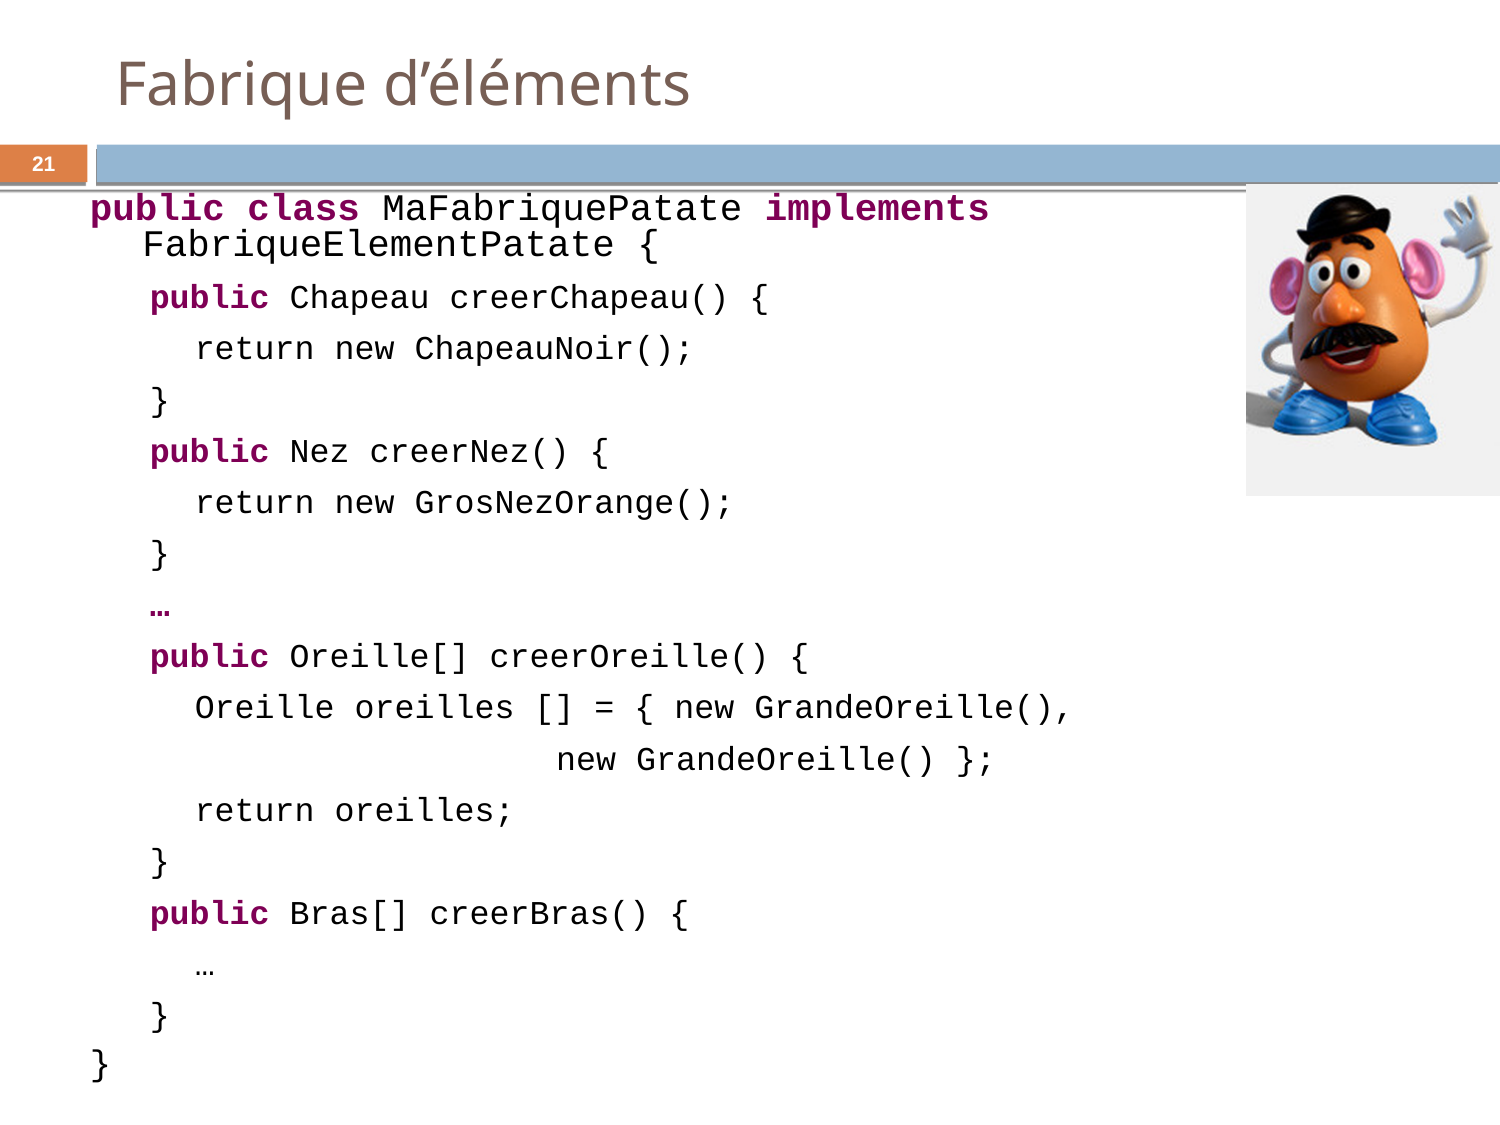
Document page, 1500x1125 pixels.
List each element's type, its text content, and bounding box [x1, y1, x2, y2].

picture [1246, 184, 1500, 496]
list public class MaFabriquePatate implements FabriqueElementPatate { public Chapeau creerChapeau() { return new ChapeauNoir(); } public Nez creerNez() { return new GrosNezOrange(); } … public Oreille[] creerOreille() { Oreille oreilles [] = { new GrandeOreille(), new GrandeOreille() }; return oreilles; } public Bras[] creerBras() { … } } [75, 184, 1471, 1125]
title Fabrique d’éléments [100, 37, 1438, 126]
slide_number <numéro> [0, 143, 88, 184]
